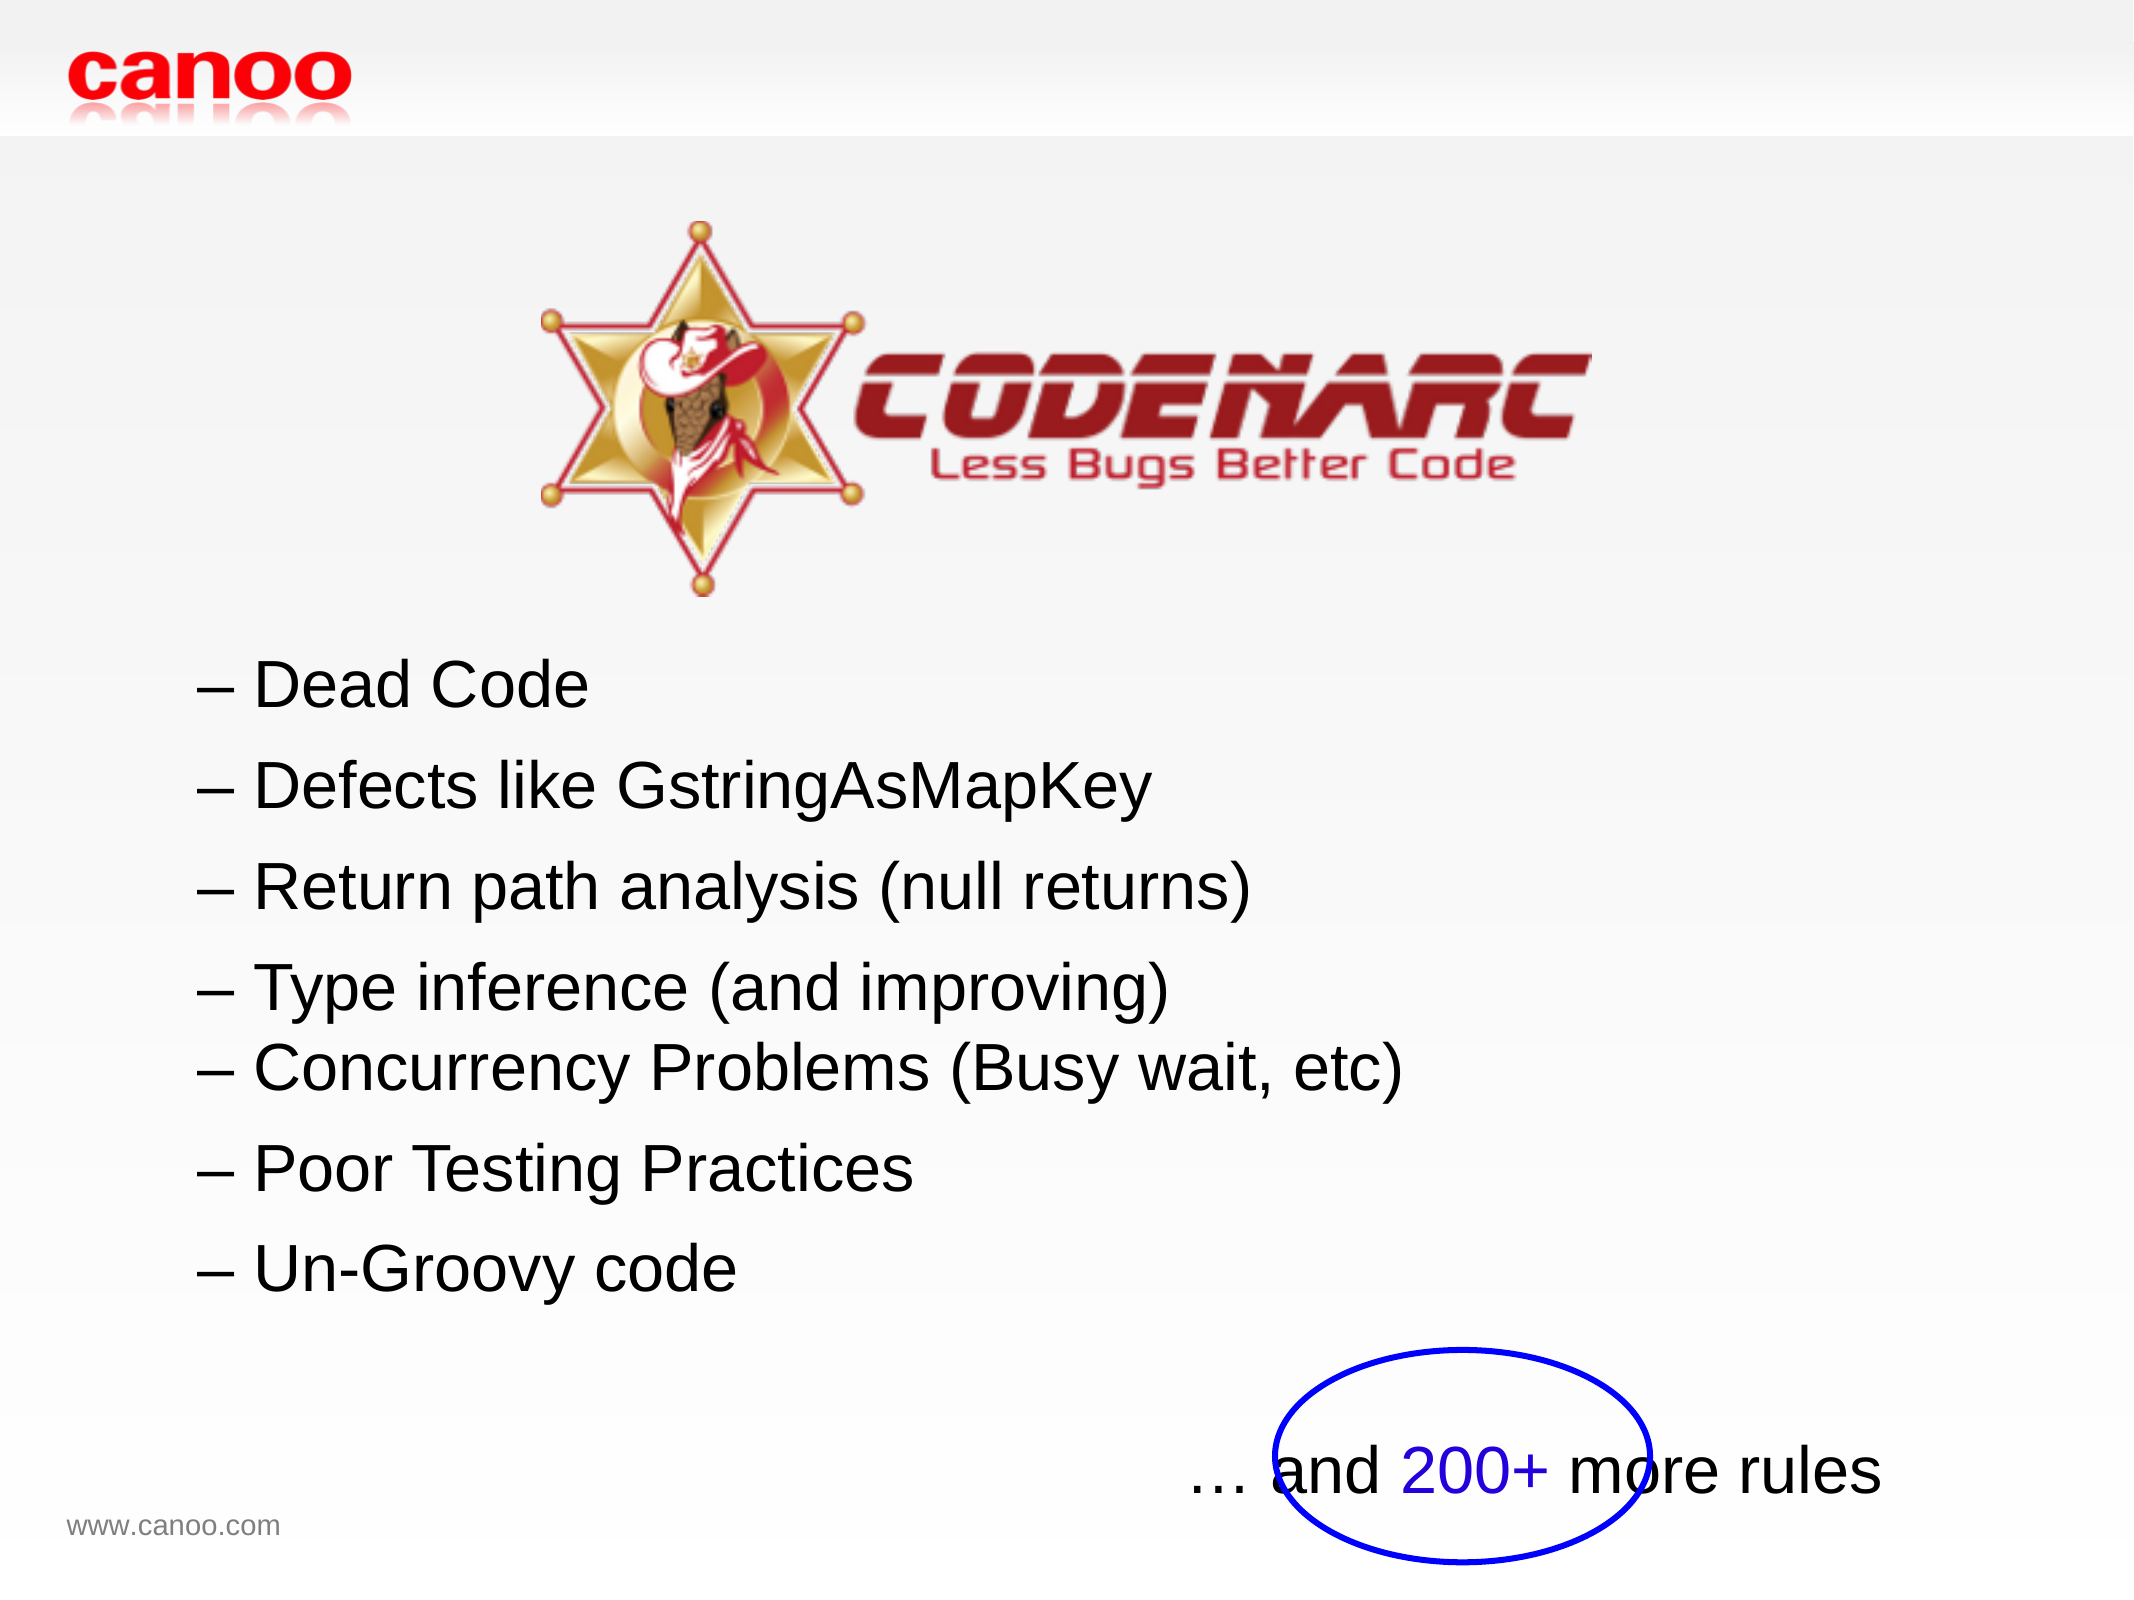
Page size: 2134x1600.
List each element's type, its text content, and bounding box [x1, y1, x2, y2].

picture [65, 48, 353, 154]
text_box – Dead Code – Defects like GstringAsMapKey – Return path analysis (null returns) – Type inference (and improving) – Concurrency Problems (Busy wait, etc) – Poor Testing Practices – Un-Groovy code … and 200+ more rules [197, 517, 1936, 1600]
picture [541, 221, 1592, 597]
